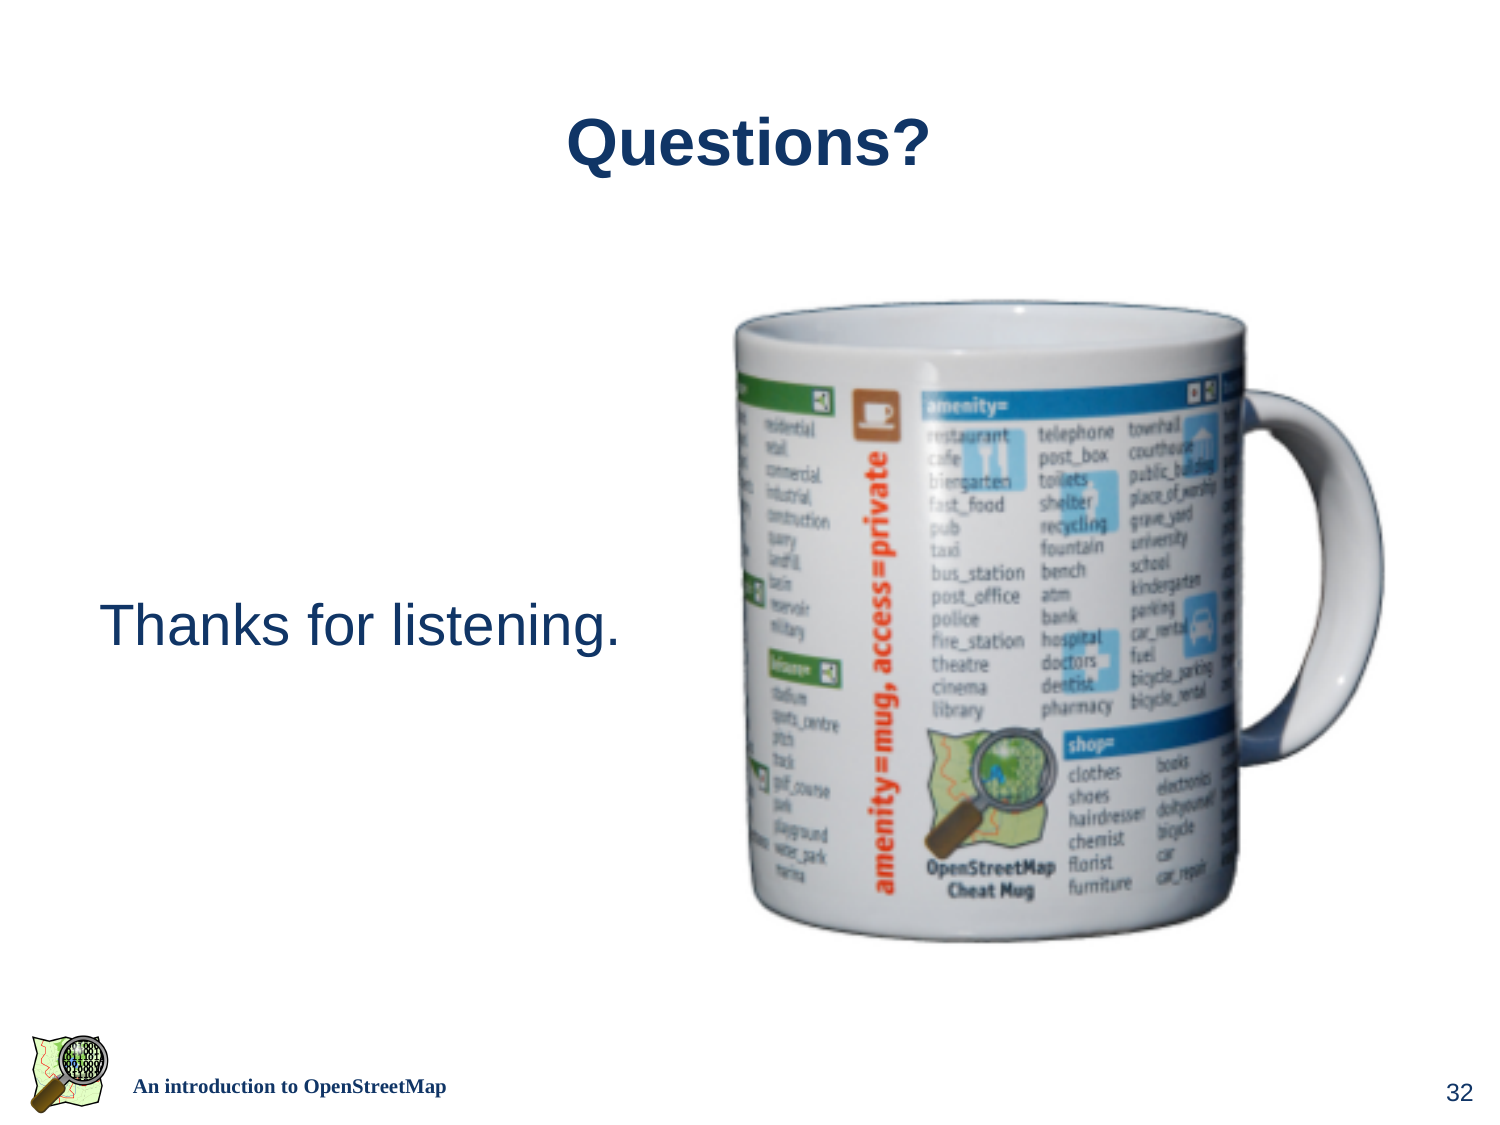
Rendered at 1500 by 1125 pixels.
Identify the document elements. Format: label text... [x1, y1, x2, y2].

subtitle Thanks for listening. [59, 386, 664, 857]
picture [29, 1033, 110, 1114]
title Questions? [74, 44, 1425, 233]
picture [731, 295, 1388, 949]
